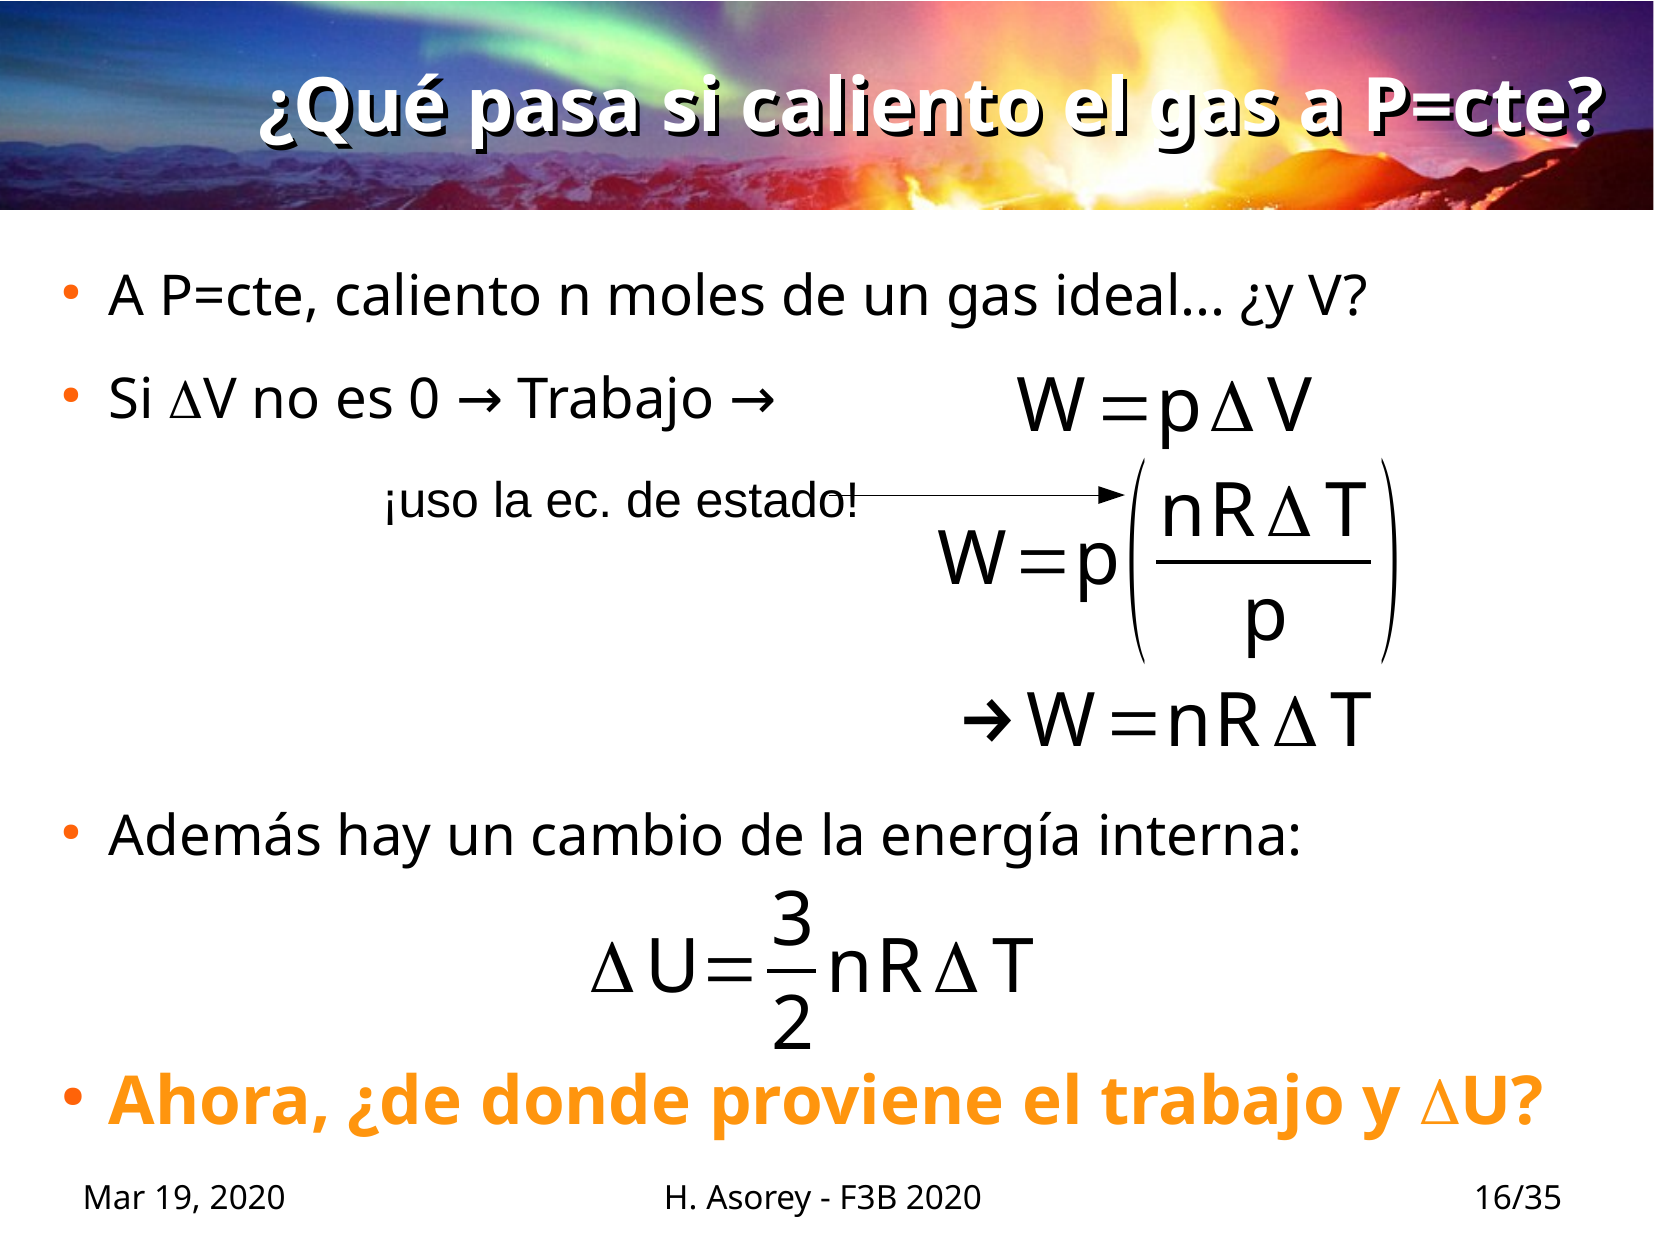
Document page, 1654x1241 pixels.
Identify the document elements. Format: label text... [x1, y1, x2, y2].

chart [581, 872, 1041, 1068]
text_box ¡uso la ec. de estado! [367, 465, 875, 541]
title ¿Qué pasa si caliento el gas a P=cte? [45, 15, 1606, 191]
chart [927, 358, 1411, 766]
picture [0, 1, 1654, 210]
list A P=cte, caliento n moles de un gas ideal... ¿y V? Si DV no es 0 → Trabajo → Además hay un cambio de la energía interna: Ahora, ¿de donde proviene el trabajo y DU? [45, 255, 1606, 1156]
